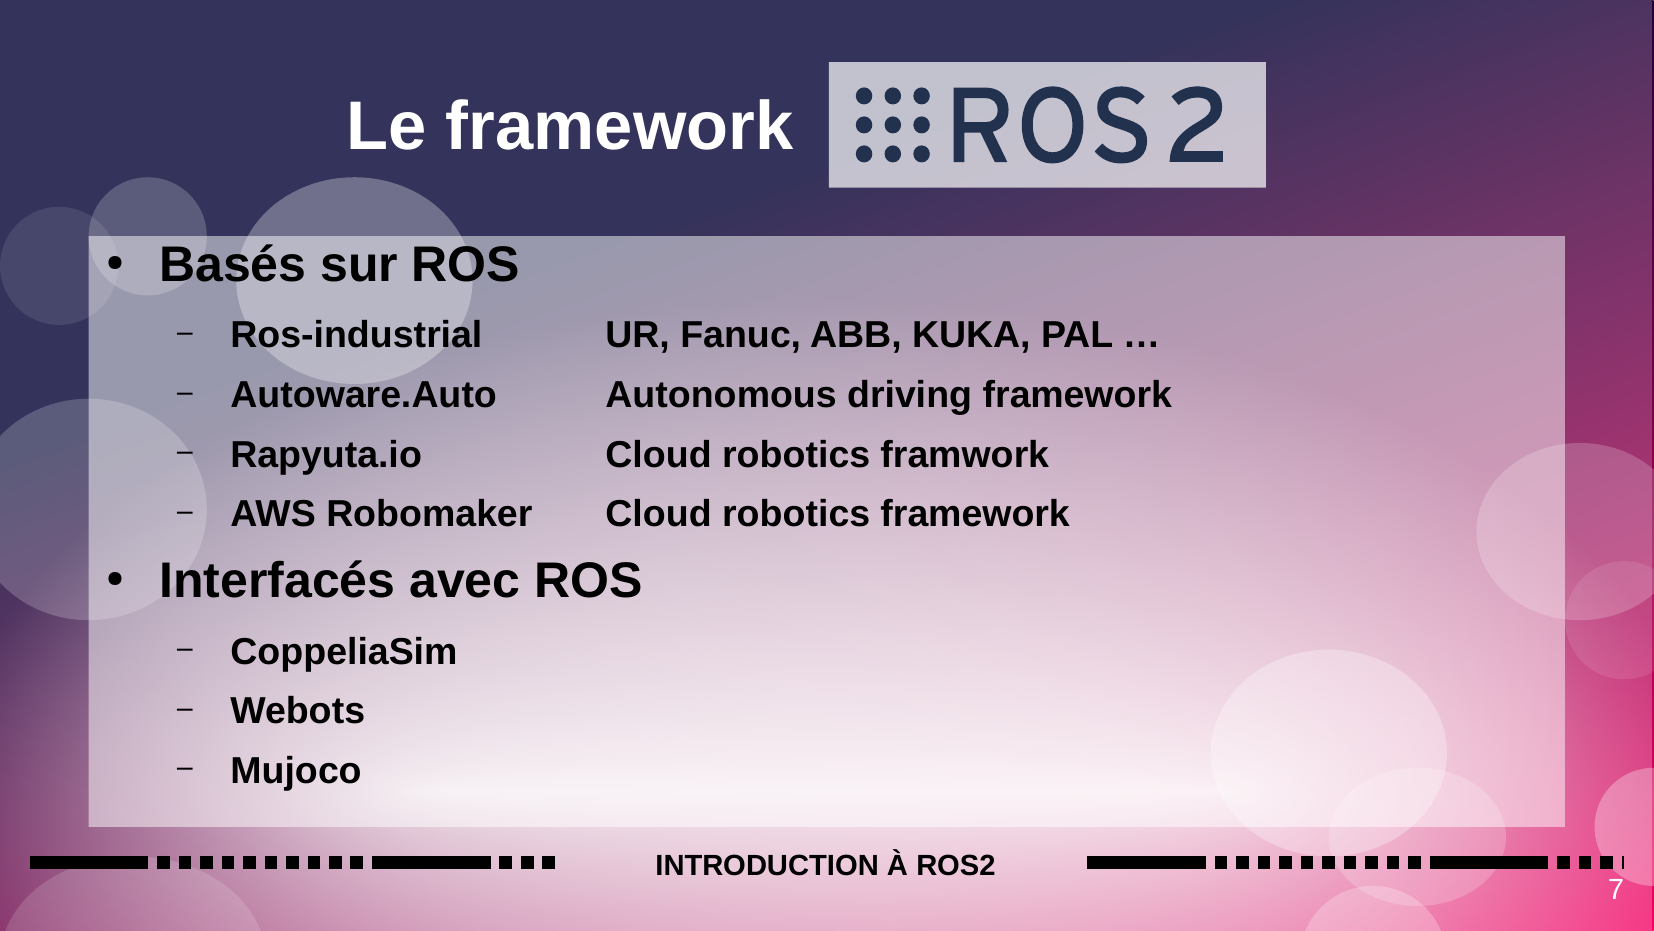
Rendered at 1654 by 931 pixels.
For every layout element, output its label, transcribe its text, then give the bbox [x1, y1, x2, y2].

list Basés sur ROS Ros-industrial UR, Fanuc, ABB, KUKA, PAL … Autoware.Auto Autonomous driving framework Rapyuta.io Cloud robotics framwork AWS Robomaker Cloud robotics framework Interfacés avec ROS CoppeliaSim Webots Mujoco [88, 236, 1565, 827]
title Le framework [88, 44, 1565, 207]
picture [828, 62, 1266, 188]
